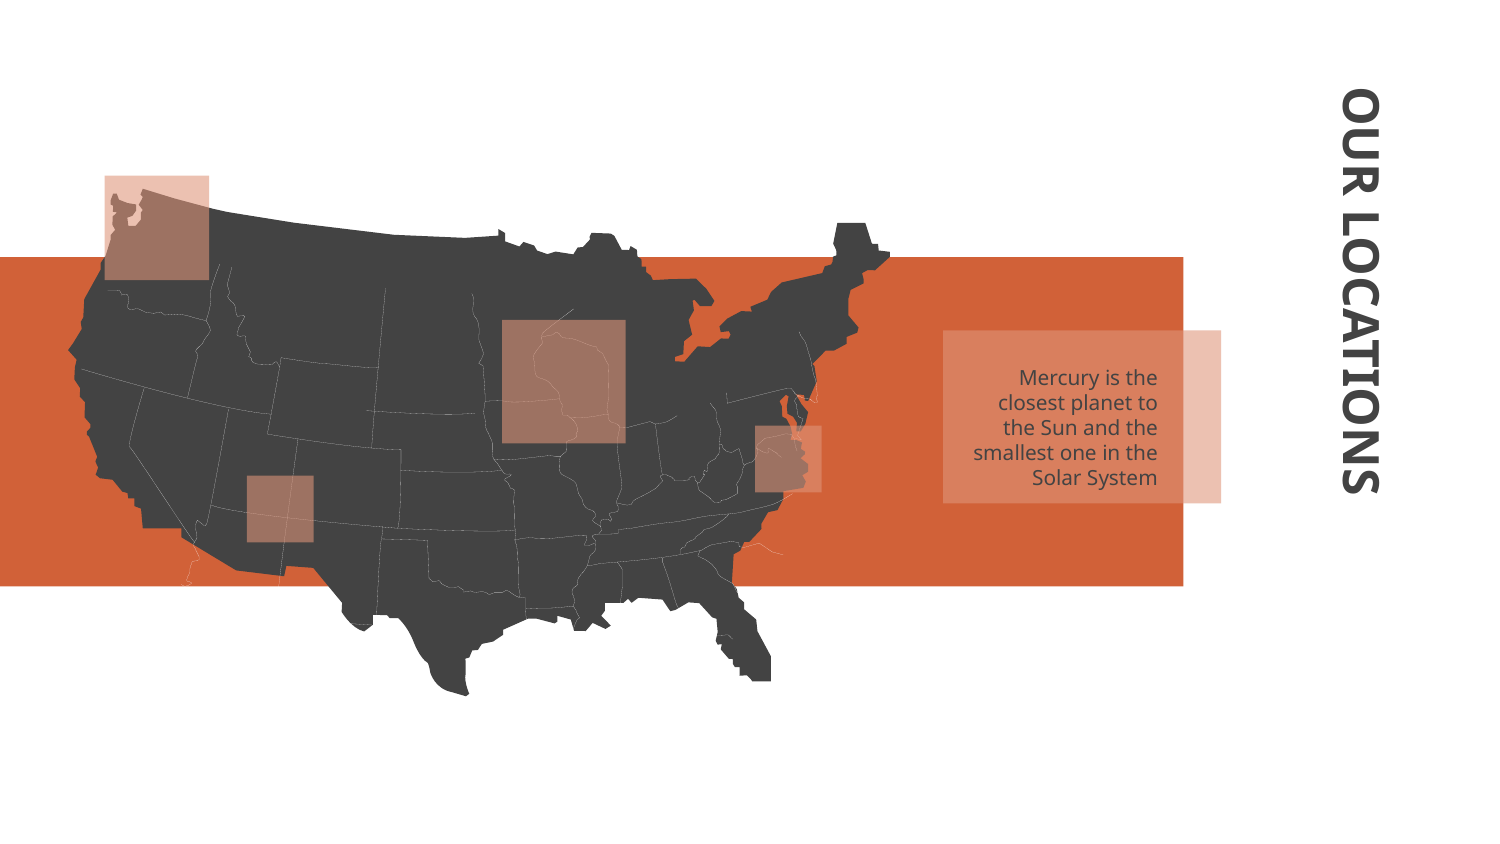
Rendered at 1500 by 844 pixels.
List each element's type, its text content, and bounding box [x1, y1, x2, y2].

title OUR LOCATIONS [1328, 71, 1409, 643]
text_box [0, 175, 1222, 697]
subtitle Mercury is the closest planet to the Sun and the smallest one in the Solar System [955, 349, 1173, 474]
